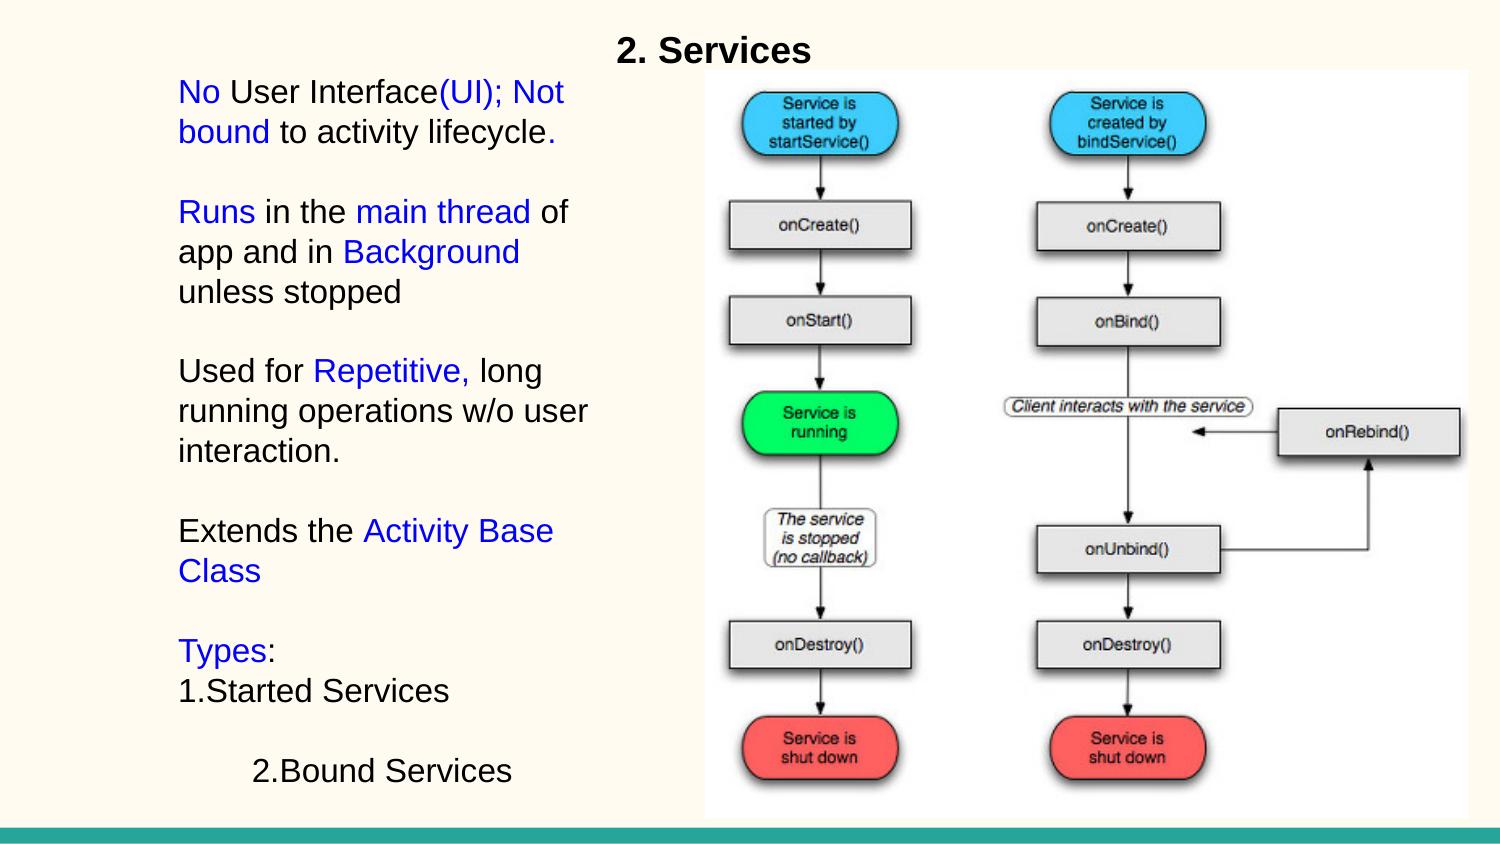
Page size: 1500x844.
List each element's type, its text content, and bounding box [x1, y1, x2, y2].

title No User Interface(UI); Not bound to activity lifecycle. Runs in the main thread of app and in Background unless stopped Used for Repetitive, long running operations w/o user interaction. Extends the Activity Base Class Types: 1.Started Services 2.Bound Services [28, 0, 620, 830]
picture [682, 70, 1469, 818]
text_box 2. Services [526, 10, 833, 86]
